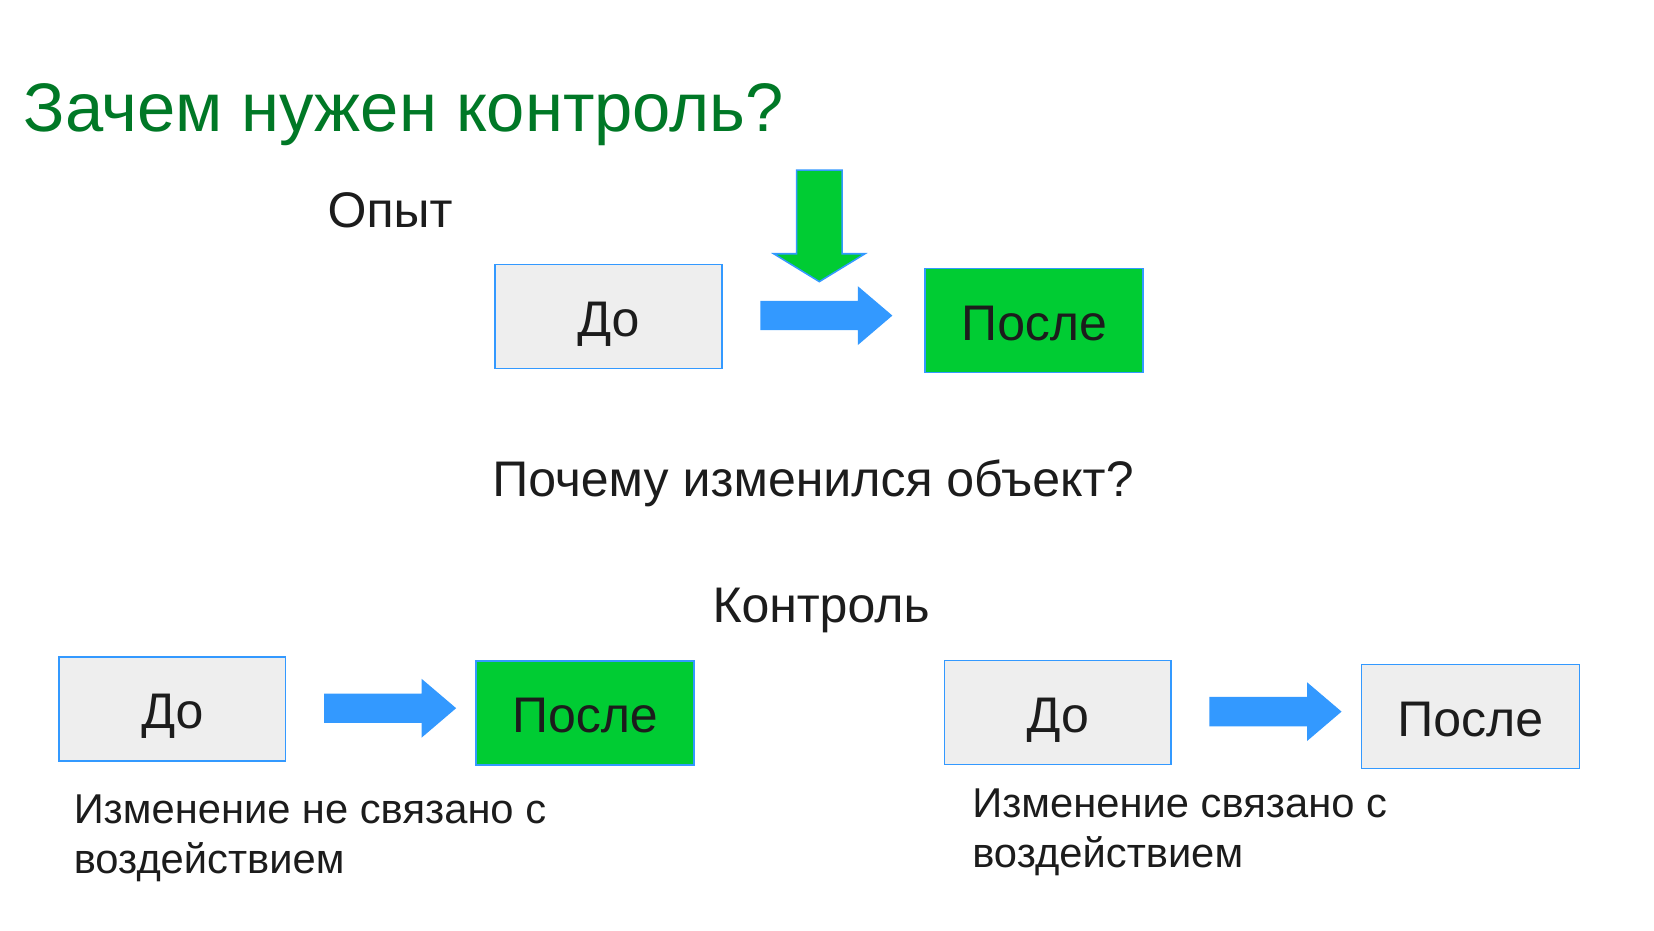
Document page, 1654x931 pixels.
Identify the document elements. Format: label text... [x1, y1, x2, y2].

text_box Изменение не связано с воздействием [59, 773, 685, 890]
text_box После [1361, 664, 1580, 768]
text_box Контроль [619, 564, 1024, 641]
text_box Опыт [188, 170, 593, 246]
text_box До [944, 660, 1172, 765]
text_box До [495, 264, 722, 369]
text_box До [59, 656, 286, 762]
text_box [324, 680, 455, 736]
text_box Изменение связано с воздействием [957, 768, 1583, 885]
text_box После [925, 268, 1144, 373]
text_box После [475, 660, 695, 766]
text_box [761, 287, 892, 344]
title Зачем нужен контроль? [23, 23, 1630, 193]
text_box [773, 170, 865, 282]
text_box [1210, 683, 1341, 740]
text_box Почему изменился объект? [31, 439, 1595, 515]
